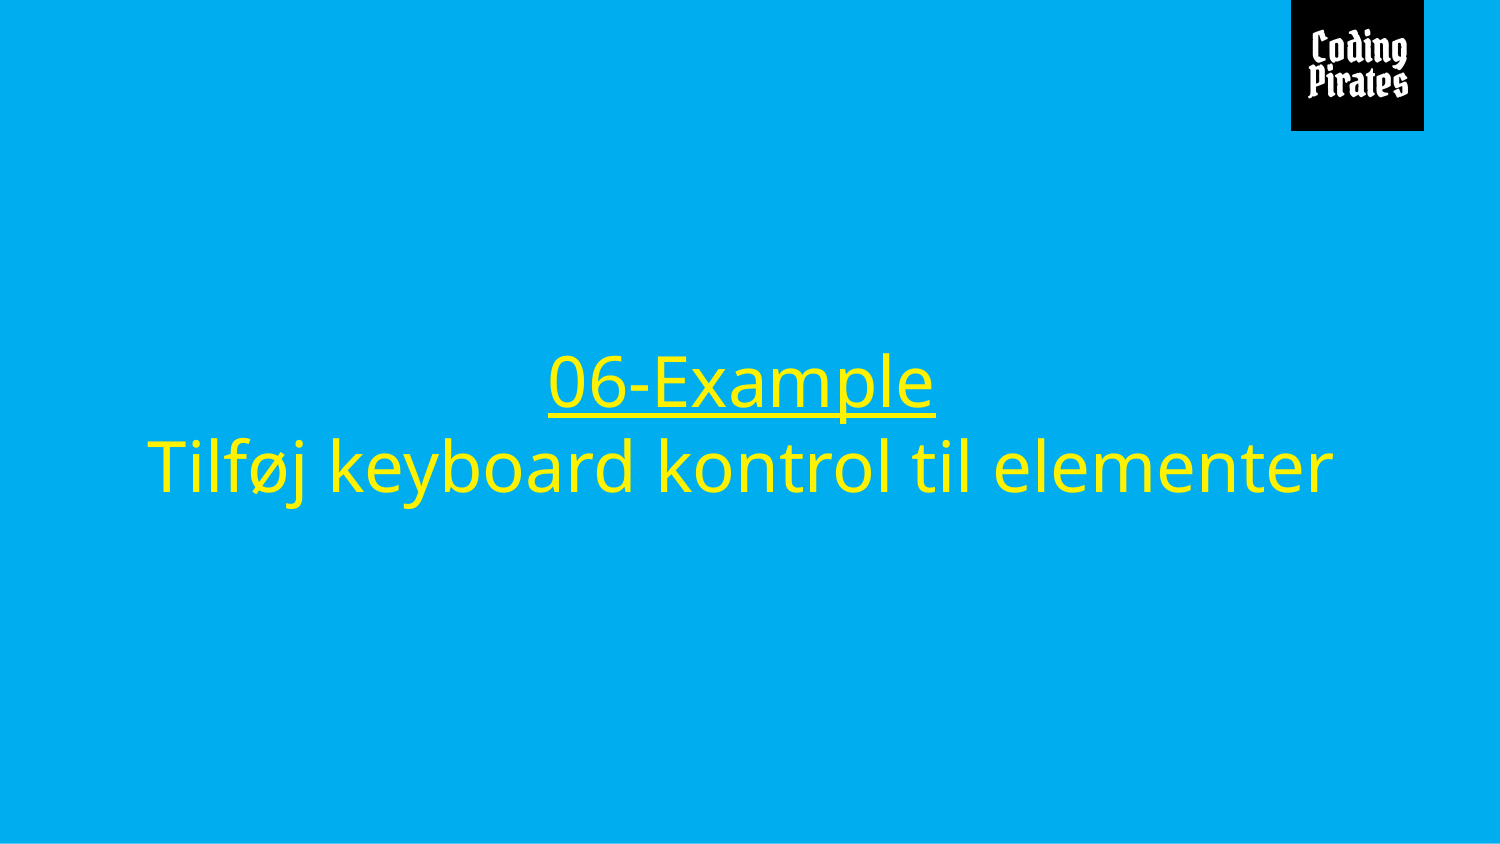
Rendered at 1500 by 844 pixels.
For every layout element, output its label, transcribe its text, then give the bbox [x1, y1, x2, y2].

picture [1292, 0, 1423, 130]
title 06-Example Tilføj keyboard kontrol til elementer [12, 352, 1472, 491]
